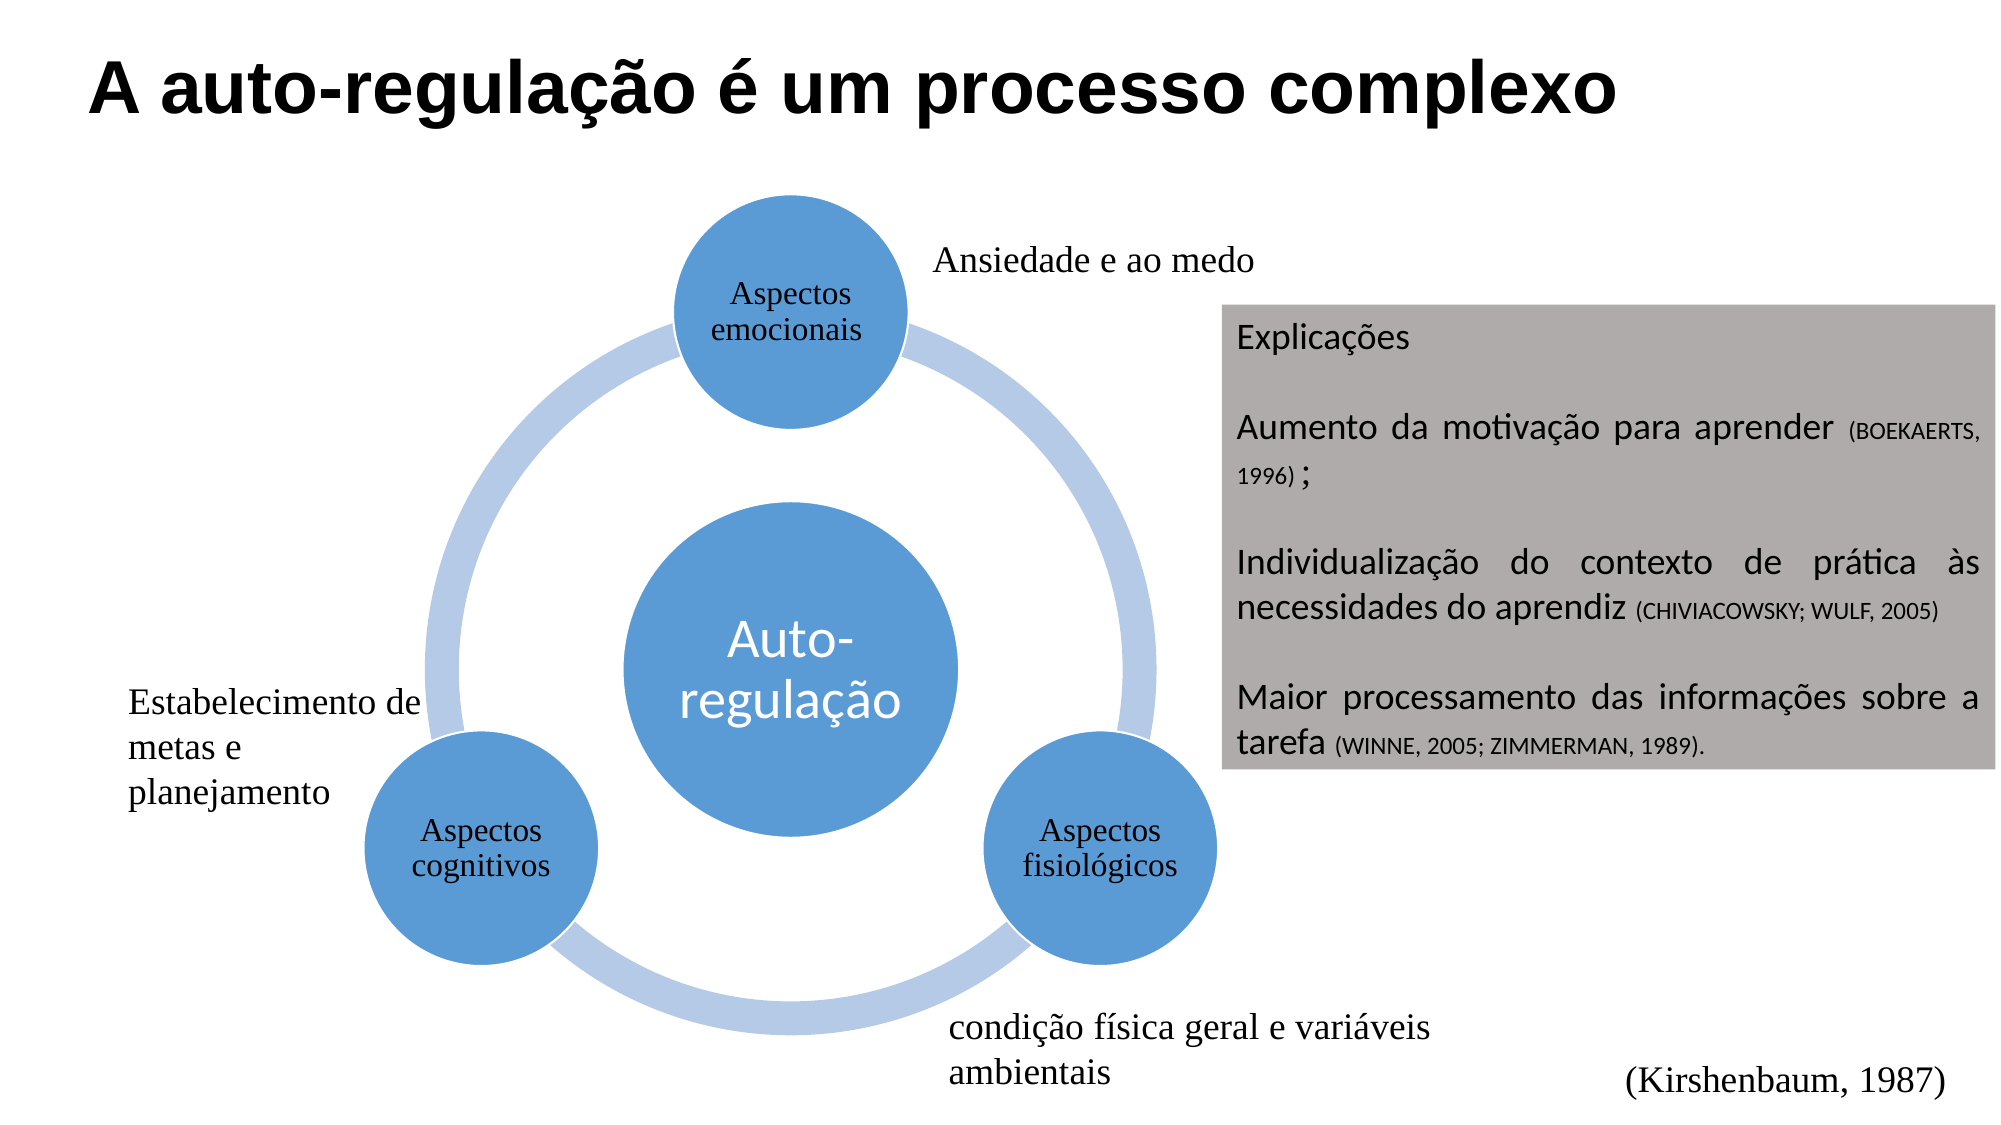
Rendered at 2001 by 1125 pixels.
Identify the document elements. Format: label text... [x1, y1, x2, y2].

text_box [901, 323, 1157, 740]
text_box Estabelecimento de metas e planejamento [113, 669, 455, 820]
text_box Aspectos emocionais [672, 194, 909, 430]
text_box Explicações Aumento da motivação para aprender (BOEKAERTS, 1996) ; Individualização do contexto de prática às necessidades do aprendiz (CHIVIACOWSKY; WULF, 2005) Maior processamento das informações sobre a tarefa (WINNE, 2005; ZIMMERMAN, 1989). [1221, 304, 1996, 770]
text_box [550, 921, 1032, 1036]
text_box Aspectos fisiológicos [982, 730, 1219, 967]
text_box Auto-regulação [622, 501, 960, 838]
text_box condição física geral e variáveis ambientais [933, 994, 1473, 1100]
text_box (Kirshenbaum, 1987) [1610, 1047, 1971, 1108]
text_box [424, 323, 681, 733]
text_box Ansiedade e ao medo [917, 227, 1271, 288]
text_box Aspectos cognitivos [363, 730, 600, 967]
text_box A auto-regulação é um processo complexo [73, 30, 1815, 136]
